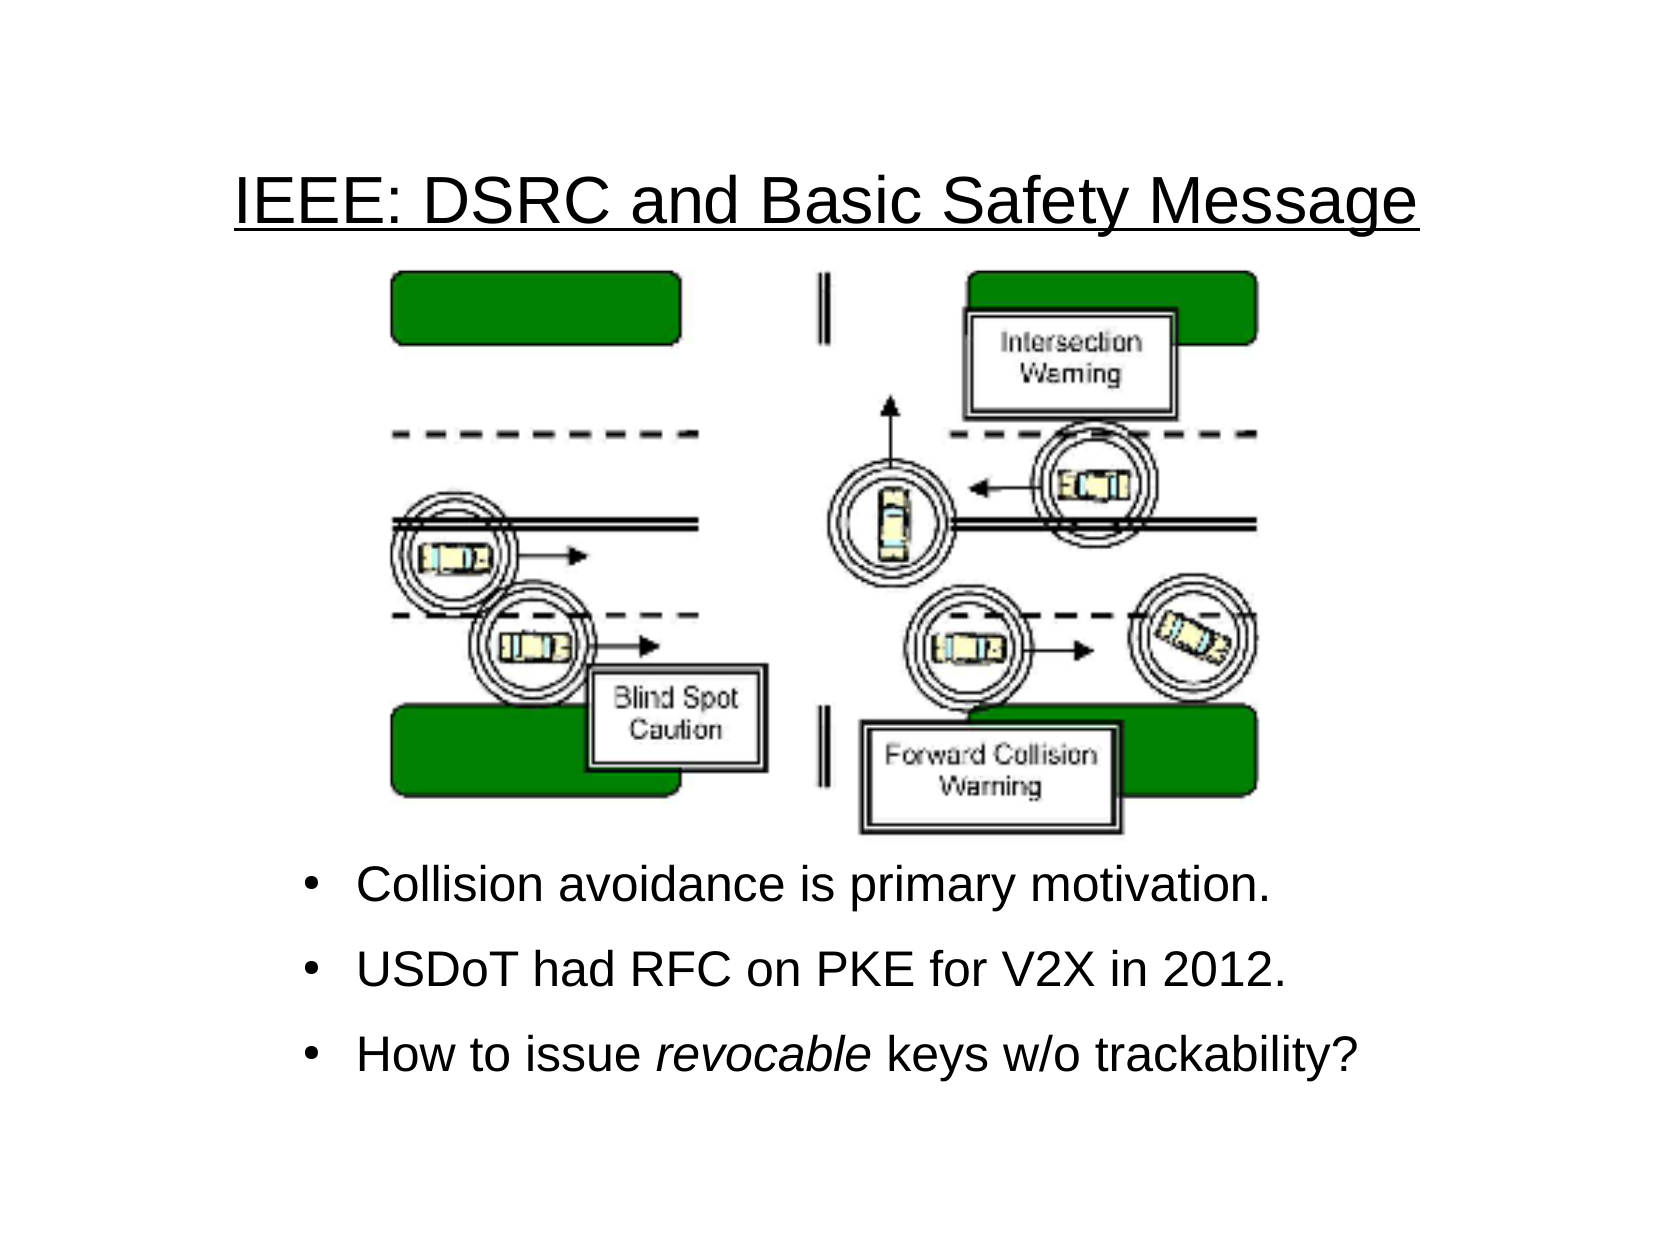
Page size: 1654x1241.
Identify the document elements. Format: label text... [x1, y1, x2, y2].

picture [388, 257, 1266, 858]
title IEEE: DSRC and Basic Safety Message [82, 97, 1571, 305]
list Collision avoidance is primary motivation. USDoT had RFC on PKE for V2X in 2012. How to issue revocable keys w/o trackability? [285, 856, 1396, 1143]
